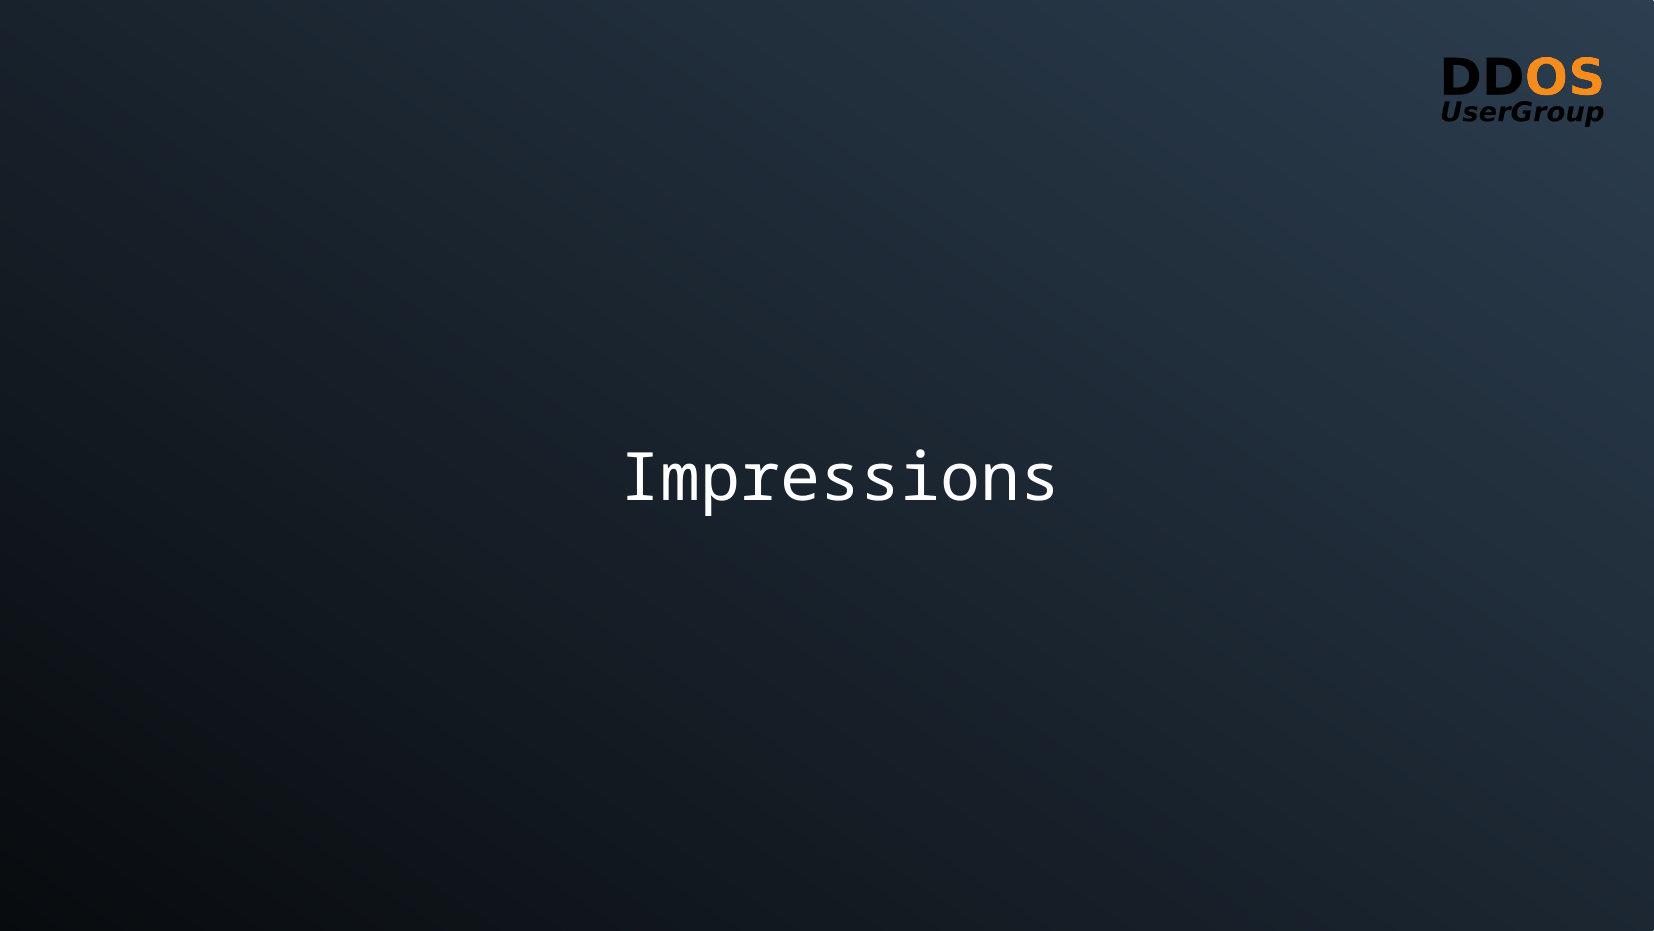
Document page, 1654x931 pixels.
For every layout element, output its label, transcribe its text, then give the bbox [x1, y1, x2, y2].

subtitle Impressions [187, 300, 1493, 650]
picture [1432, 37, 1613, 150]
